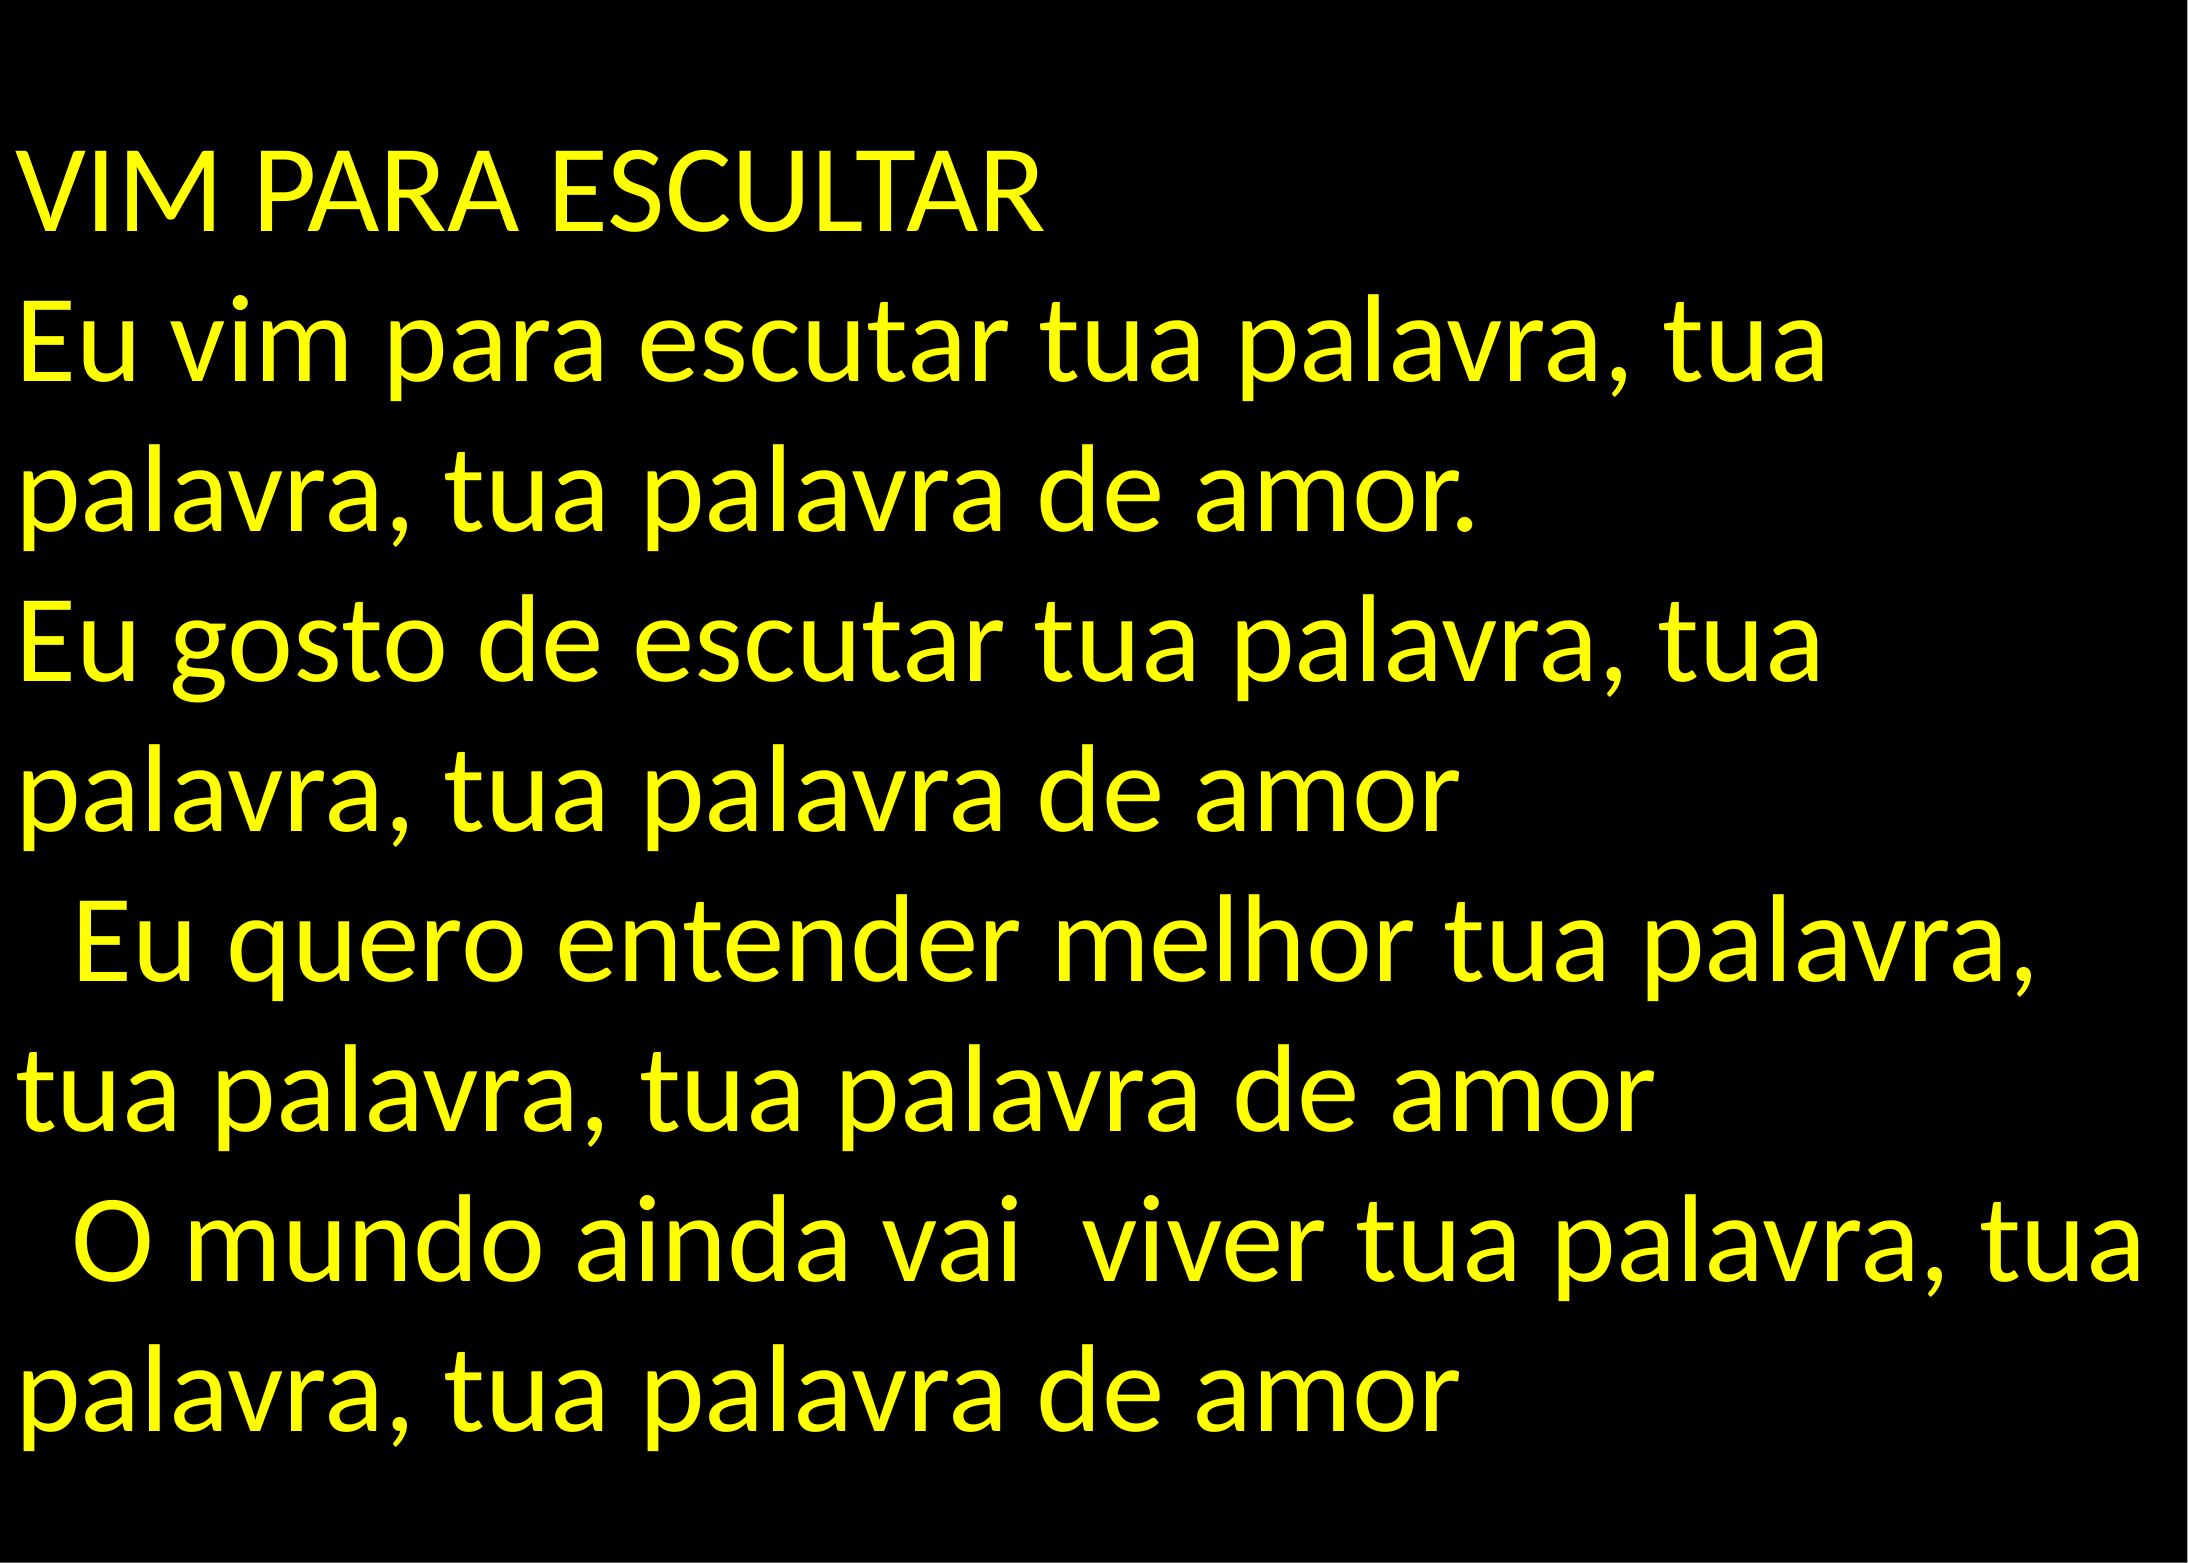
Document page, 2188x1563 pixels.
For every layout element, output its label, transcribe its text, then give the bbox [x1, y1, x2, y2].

title VIM PARA ESCULTAR Eu vim para escutar tua palavra, tua palavra, tua palavra de amor. Eu gosto de escutar tua palavra, tua palavra, tua palavra de amor Eu quero entender melhor tua palavra, tua palavra, tua palavra de amor O mundo ainda vai viver tua palavra, tua palavra, tua palavra de amor [0, 0, 2188, 1563]
